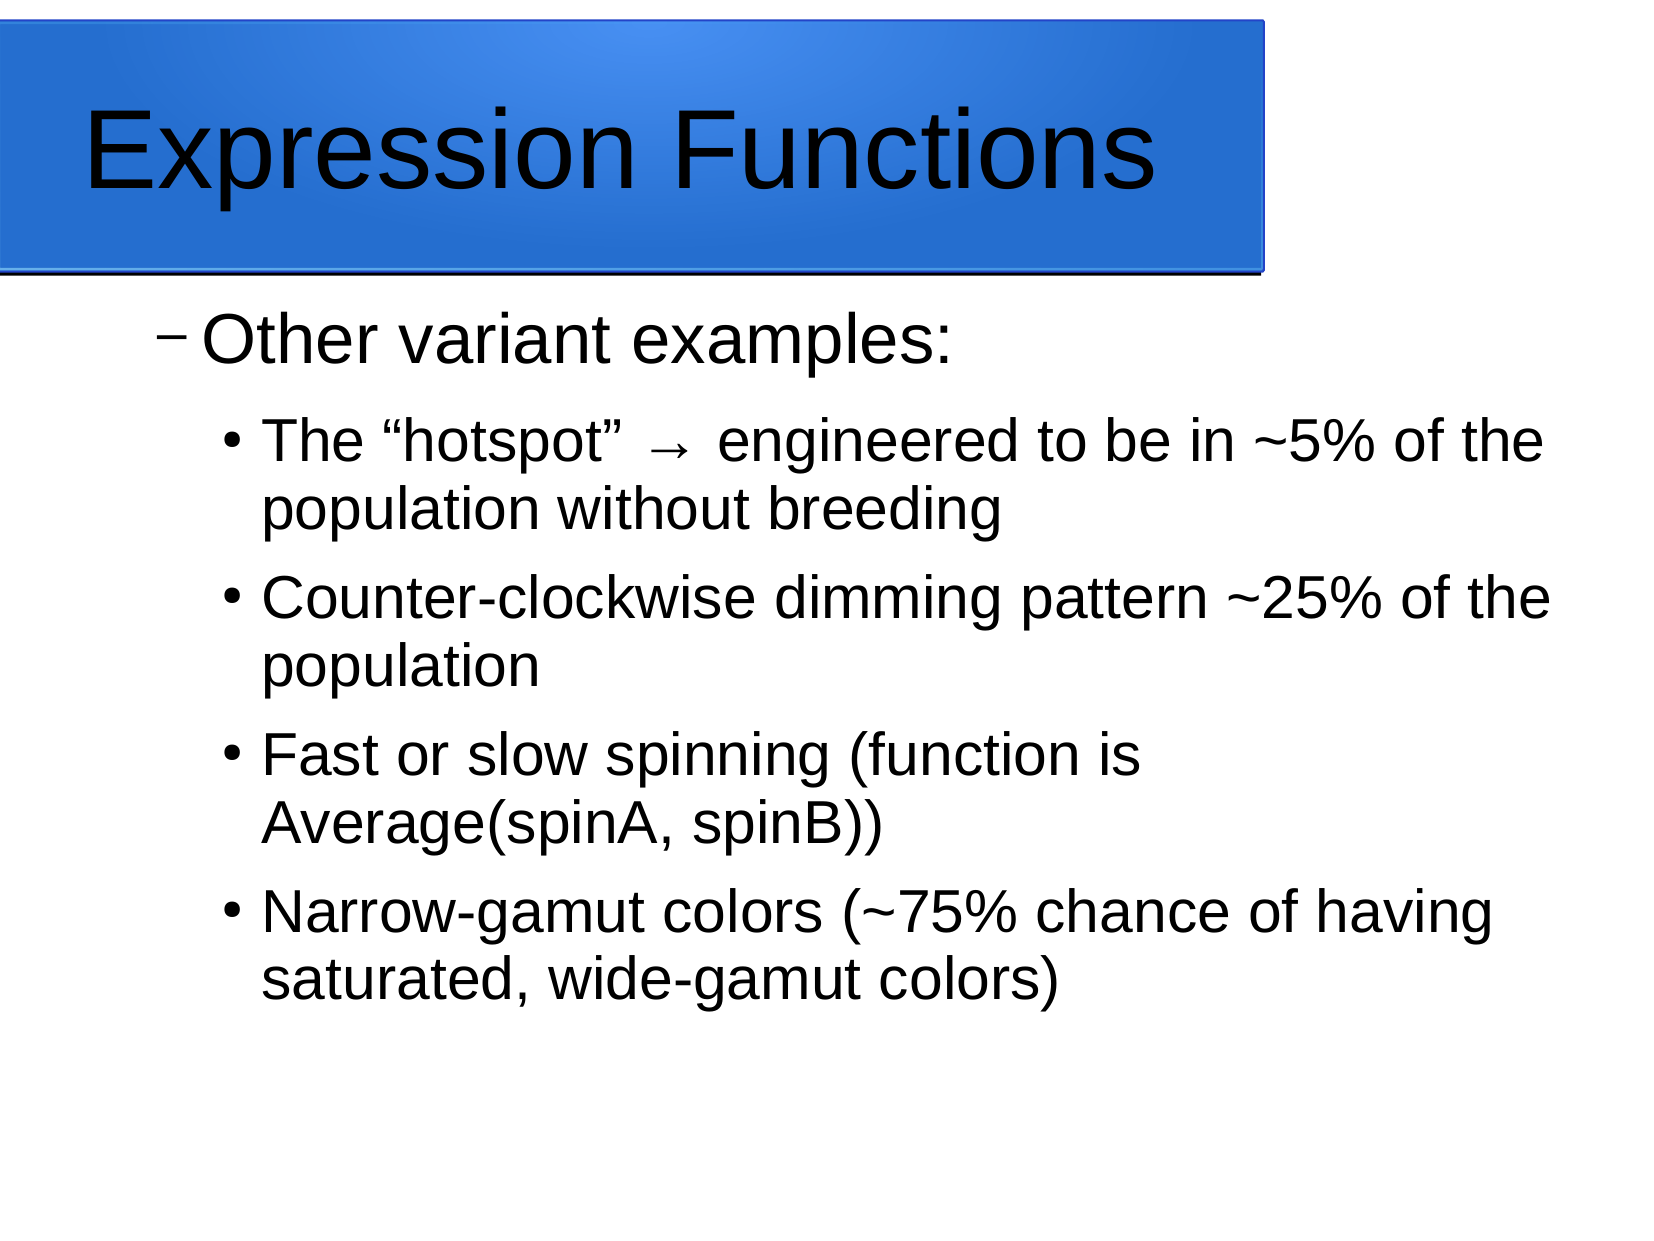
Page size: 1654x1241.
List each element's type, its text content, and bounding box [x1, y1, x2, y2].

title Expression Functions [82, 47, 1235, 252]
list Other variant examples: The “hotspot” → engineered to be in ~5% of the population without breeding Counter-clockwise dimming pattern ~25% of the population Fast or slow spinning (function is Average(spinA, spinB)) Narrow-gamut colors (~75% chance of having saturated, wide-gamut colors) [82, 299, 1571, 1019]
